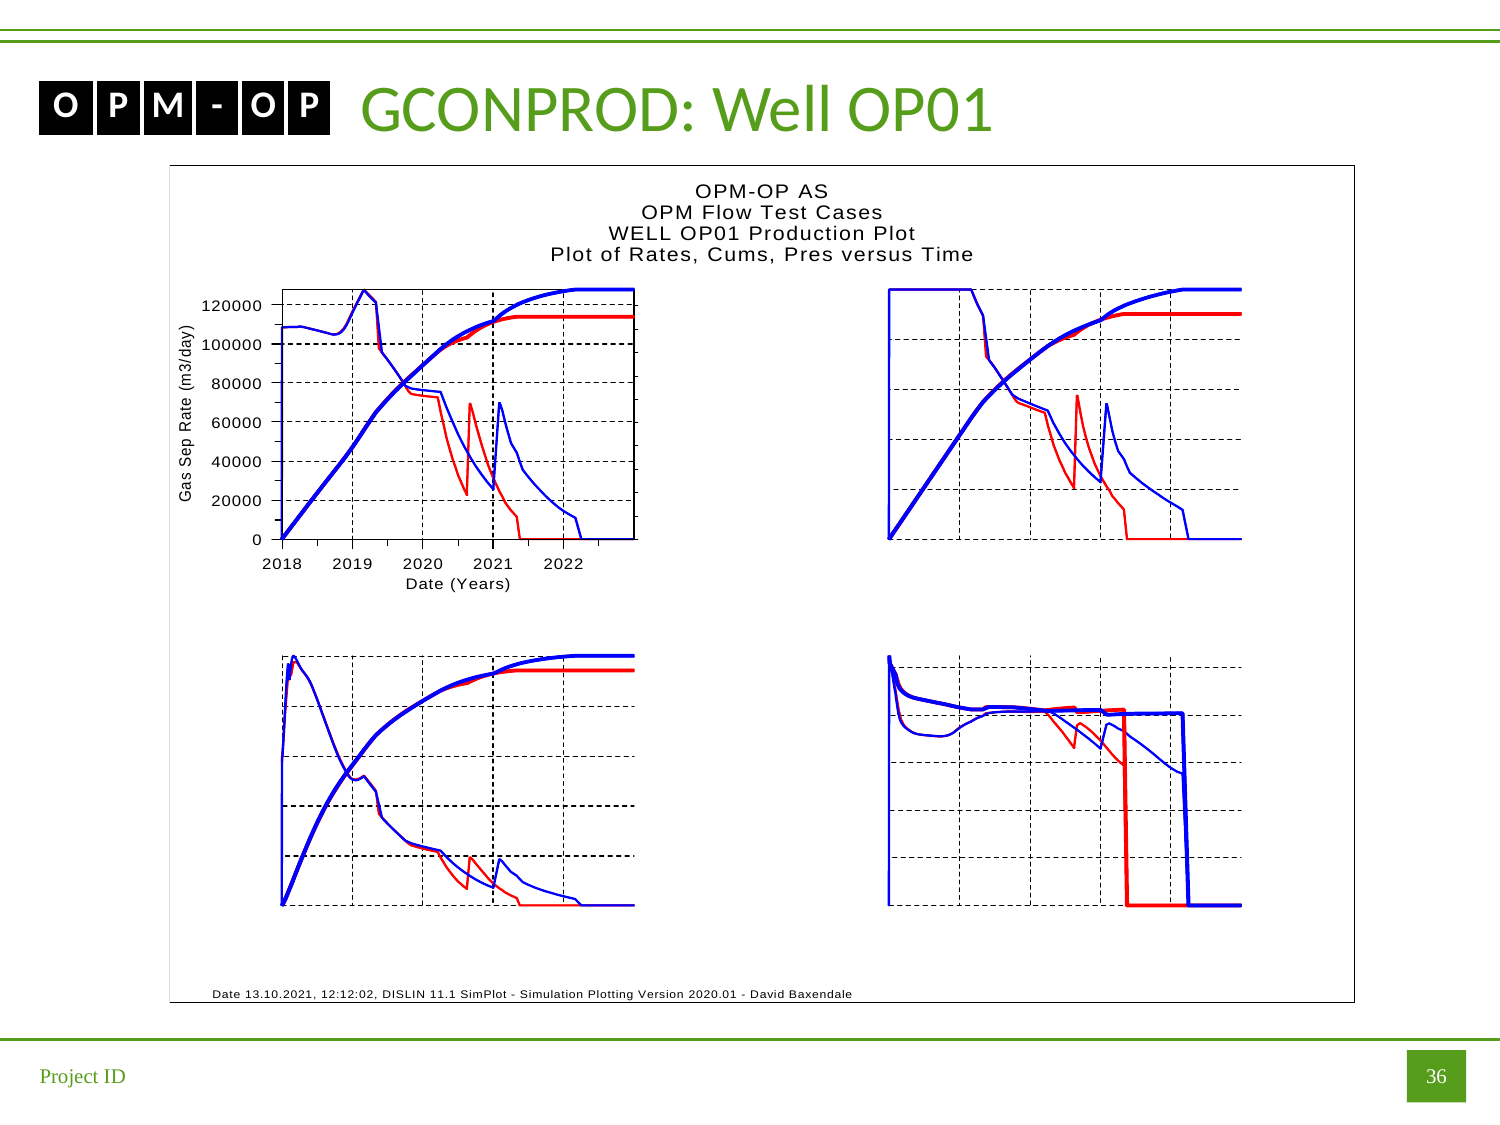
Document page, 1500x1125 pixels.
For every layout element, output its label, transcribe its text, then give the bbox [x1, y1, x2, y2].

title GCONPROD: Well OP01 [360, 77, 1425, 153]
picture [169, 165, 1356, 1004]
